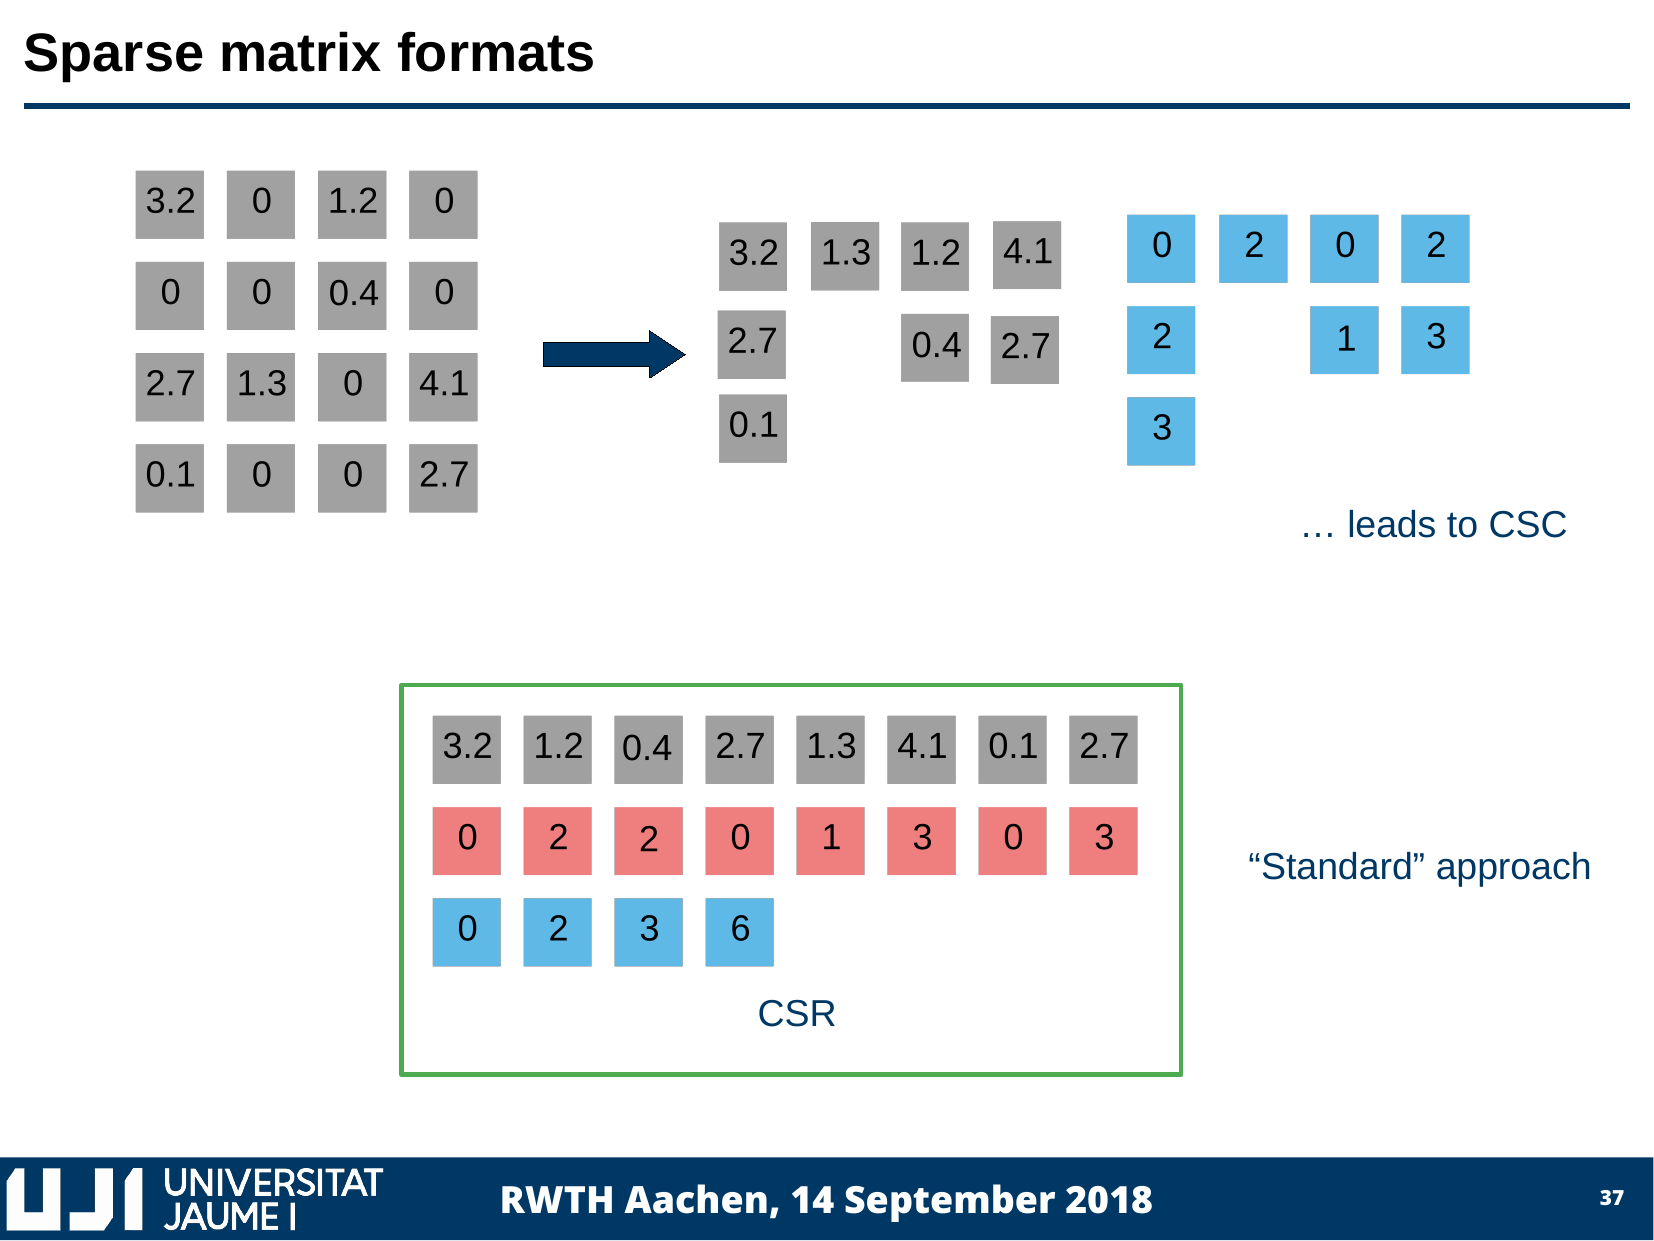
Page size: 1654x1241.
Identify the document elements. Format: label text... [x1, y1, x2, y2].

picture [128, 163, 485, 520]
picture [710, 207, 1477, 473]
text_box … leads to CSC [1284, 496, 1583, 553]
text_box [543, 330, 686, 378]
title Sparse matrix formats [23, 0, 1630, 107]
text_box CSR [743, 985, 852, 1043]
picture [425, 708, 1145, 974]
picture [0, 1158, 390, 1241]
text_box “Standard” approach [1233, 838, 1607, 896]
